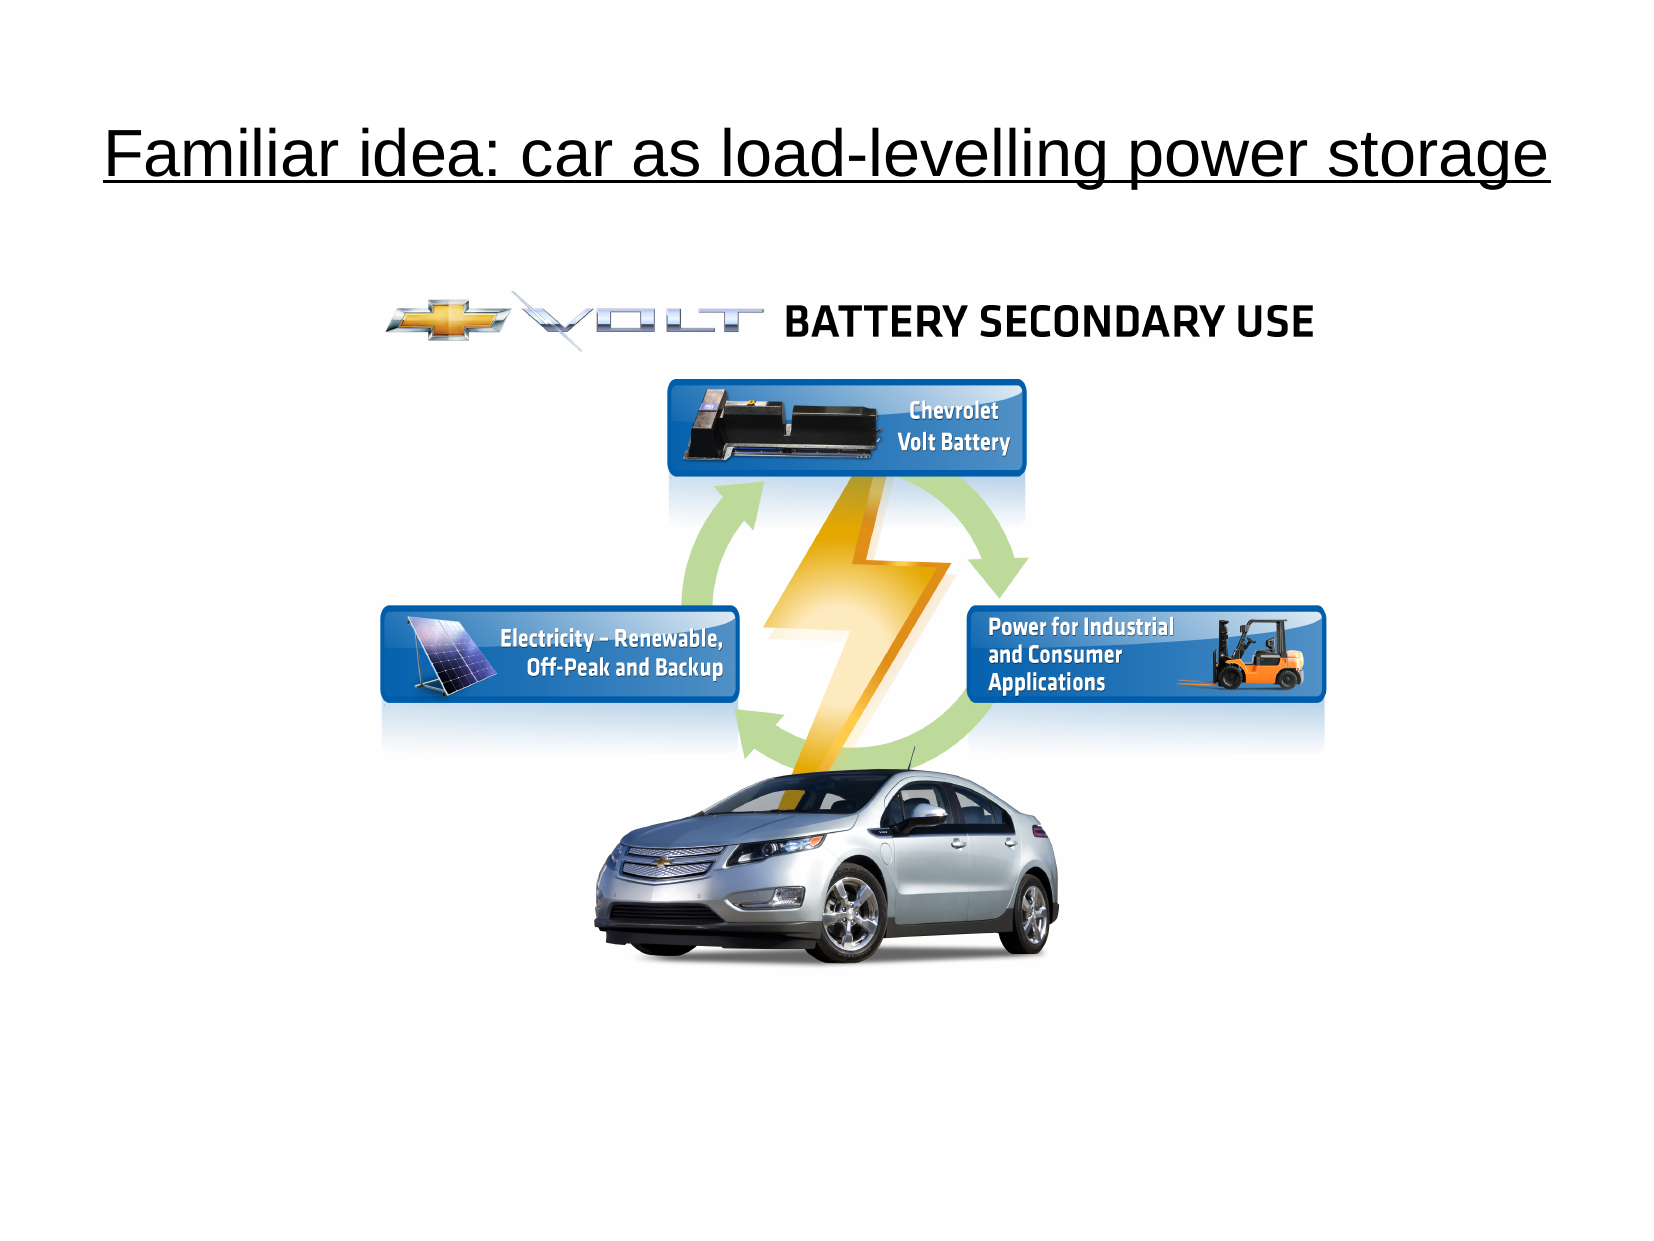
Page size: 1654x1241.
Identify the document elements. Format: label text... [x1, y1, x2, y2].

title Familiar idea: car as load-levelling power storage [82, 49, 1571, 257]
picture [323, 237, 1374, 1007]
